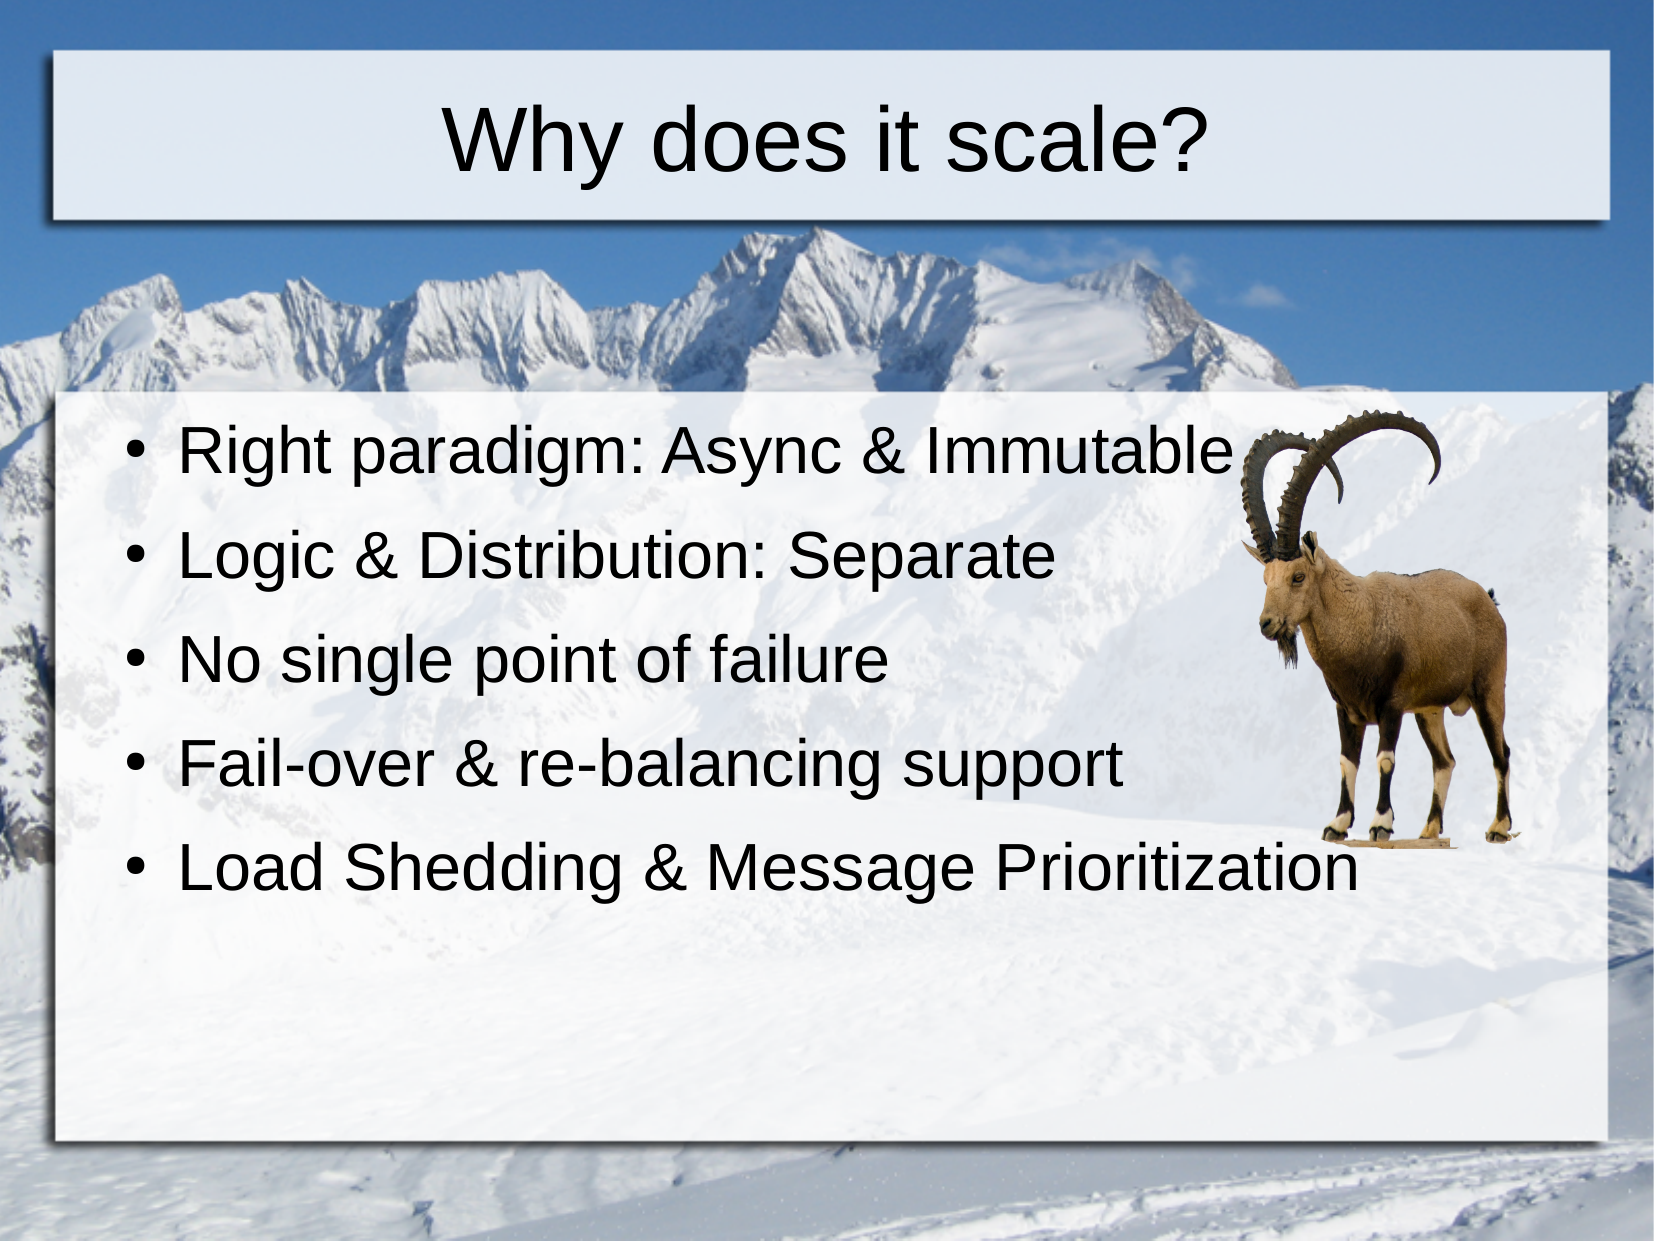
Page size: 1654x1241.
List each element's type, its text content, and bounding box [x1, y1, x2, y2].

title Why does it scale? [59, 68, 1595, 212]
list Right paradigm: Async & Immutable Logic & Distribution: Separate No single point of failure Fail-over & re-balancing support Load Shedding & Message Prioritization [88, 413, 1571, 1111]
picture [0, 0, 1654, 1241]
